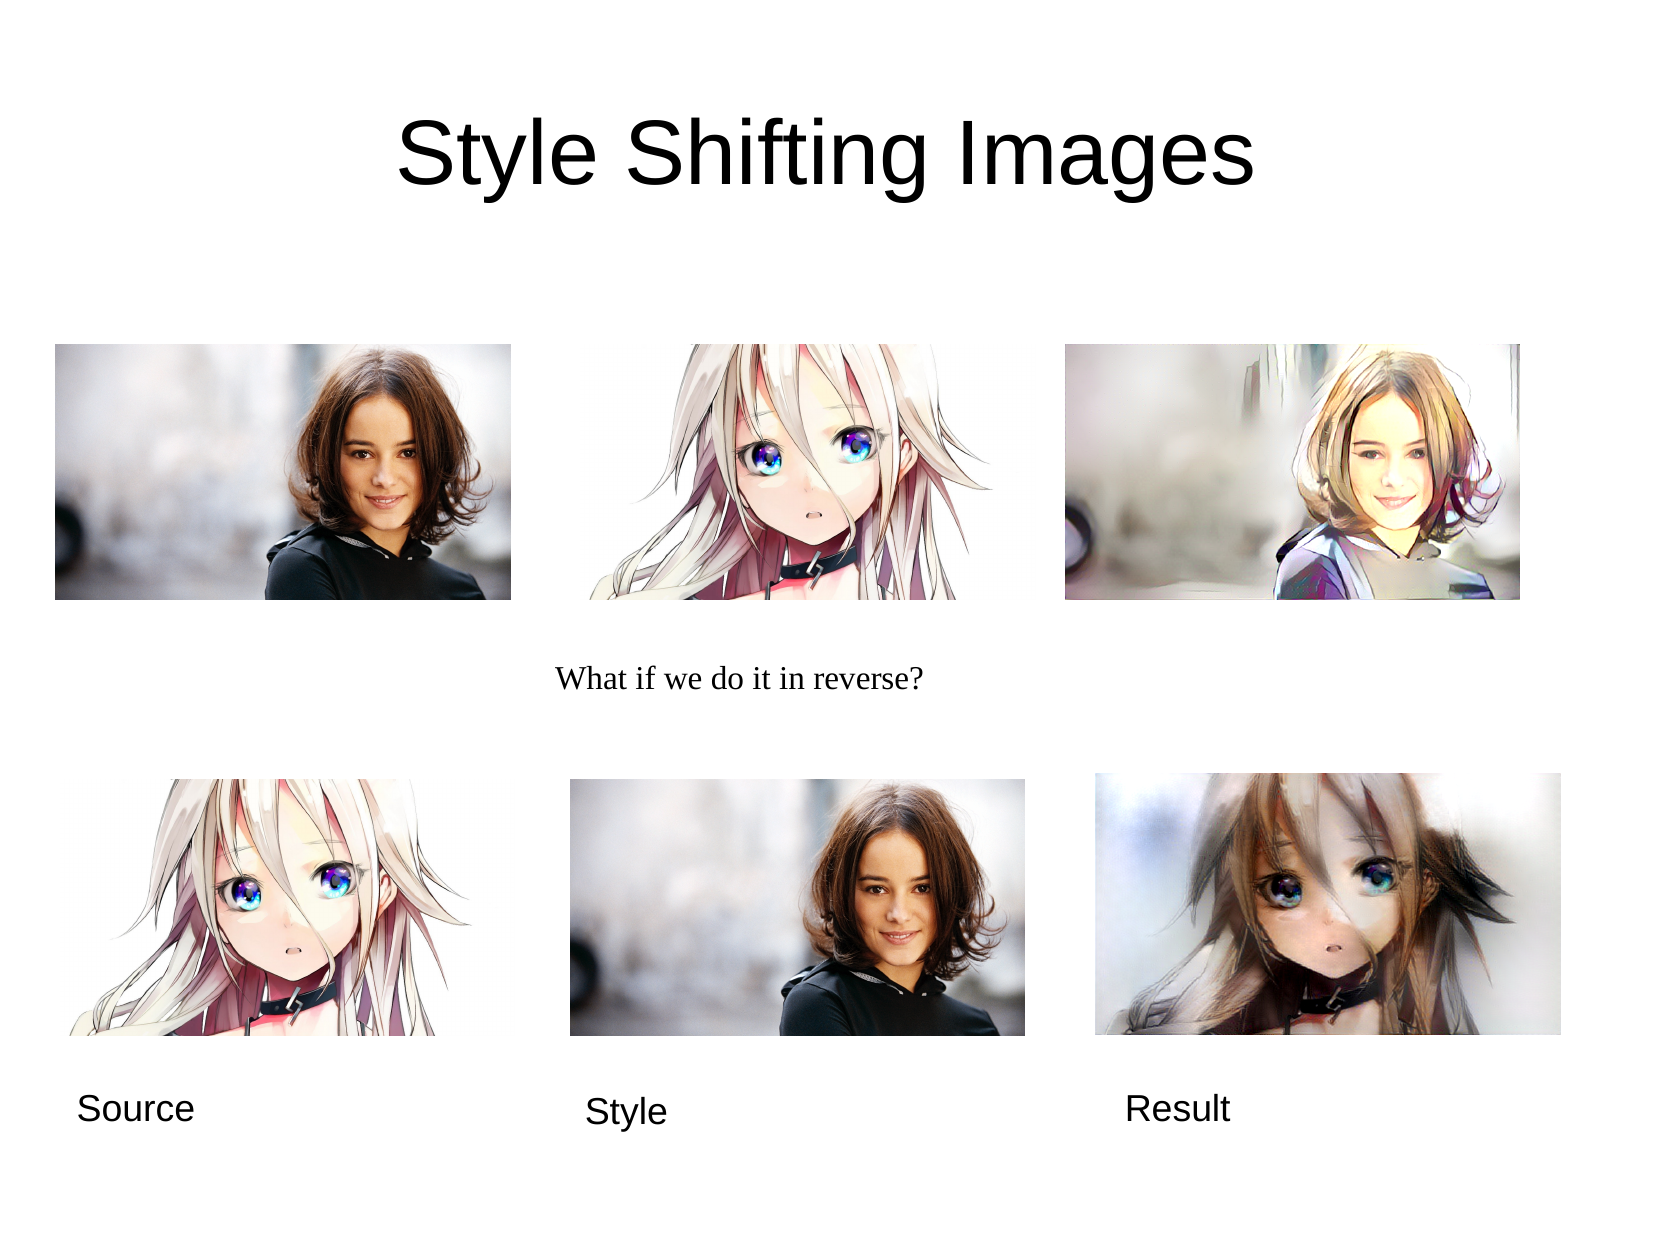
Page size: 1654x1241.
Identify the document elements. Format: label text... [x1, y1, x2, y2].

picture [60, 779, 515, 1036]
text_box Result [1110, 1080, 1246, 1137]
text_box Source [61, 1080, 211, 1137]
picture [1095, 773, 1561, 1036]
picture [570, 779, 1025, 1036]
title Style Shifting Images [82, 49, 1571, 257]
picture [1065, 344, 1520, 600]
picture [580, 344, 1036, 601]
text_box Style [570, 1083, 683, 1141]
text_box What if we do it in reverse? [555, 660, 925, 698]
picture [55, 344, 511, 601]
